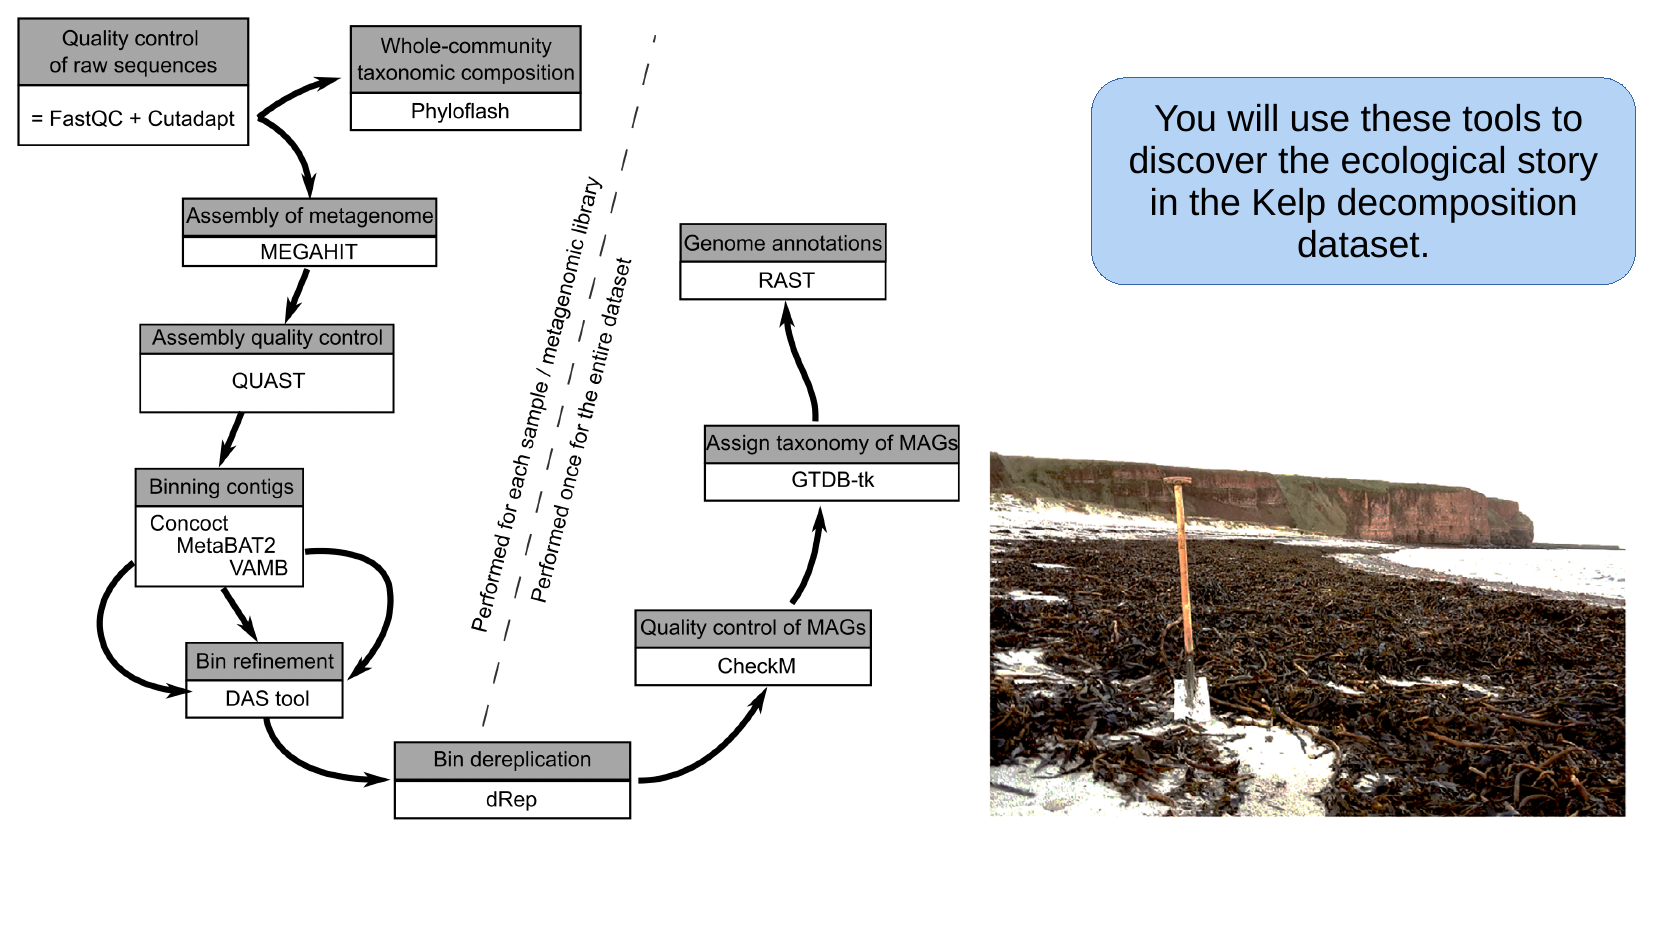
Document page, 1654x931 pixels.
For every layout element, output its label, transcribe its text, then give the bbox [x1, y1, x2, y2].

picture [0, 0, 1654, 833]
text_box You will use these tools to discover the ecological story in the Kelp decomposition dataset. [1091, 77, 1636, 285]
